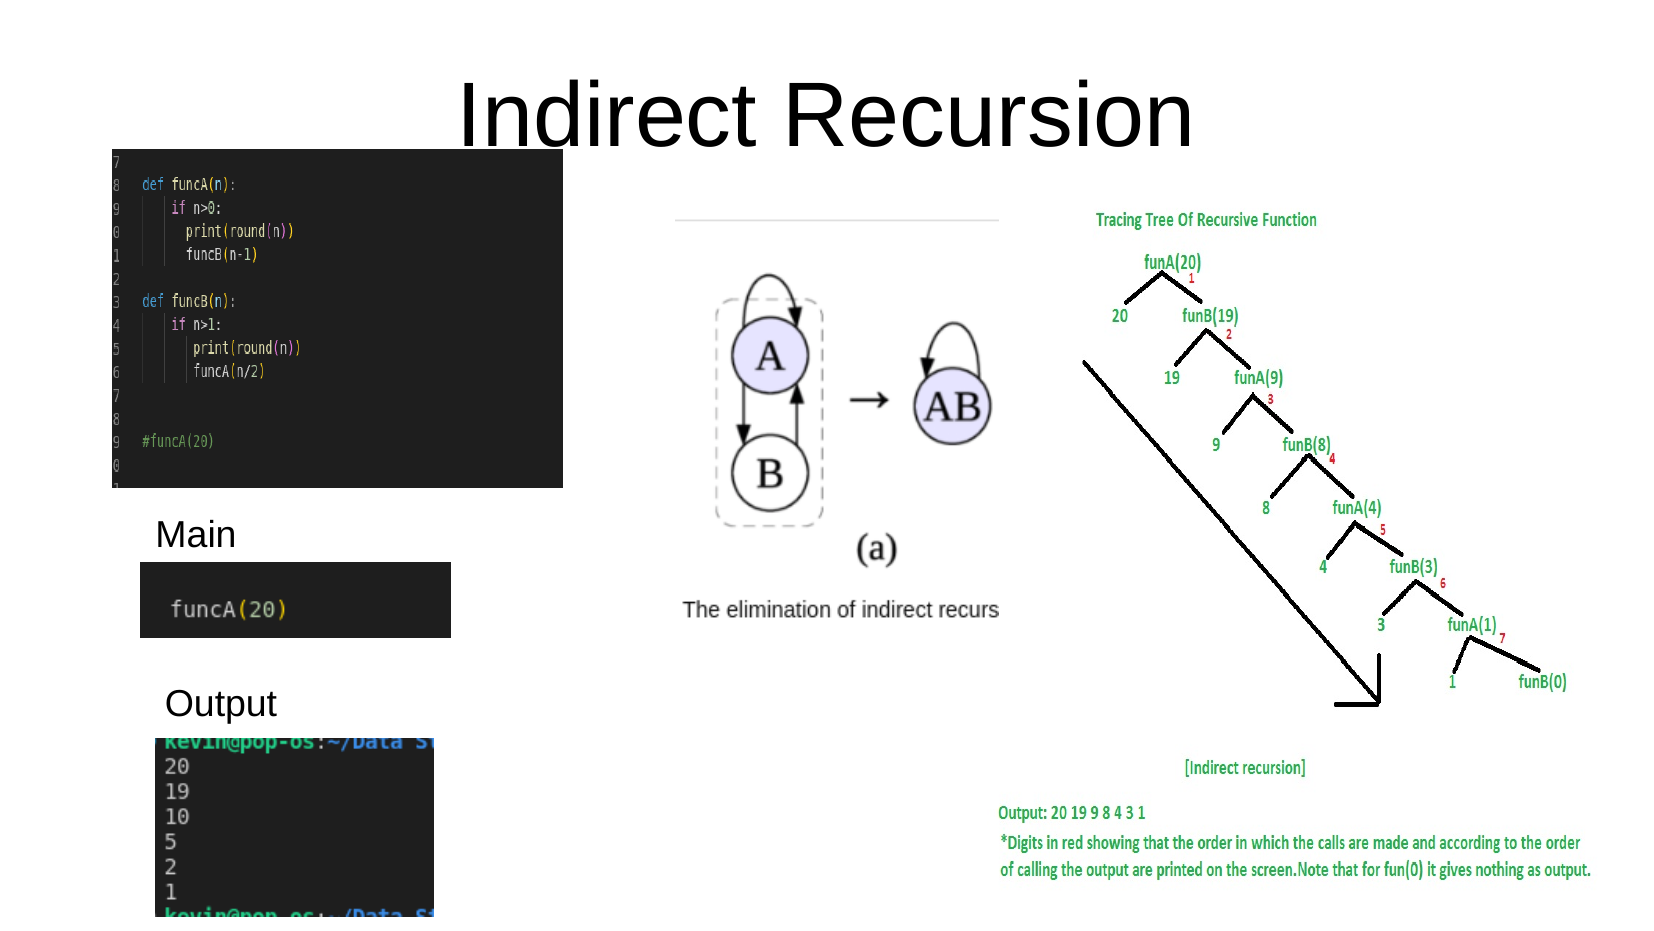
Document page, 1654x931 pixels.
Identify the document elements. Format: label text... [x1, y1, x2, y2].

picture [155, 738, 434, 917]
text_box Main [140, 505, 404, 563]
title Indirect Recursion [82, 37, 1571, 193]
picture [112, 149, 563, 488]
picture [675, 187, 1604, 931]
text_box Output [150, 675, 451, 732]
picture [140, 562, 451, 638]
